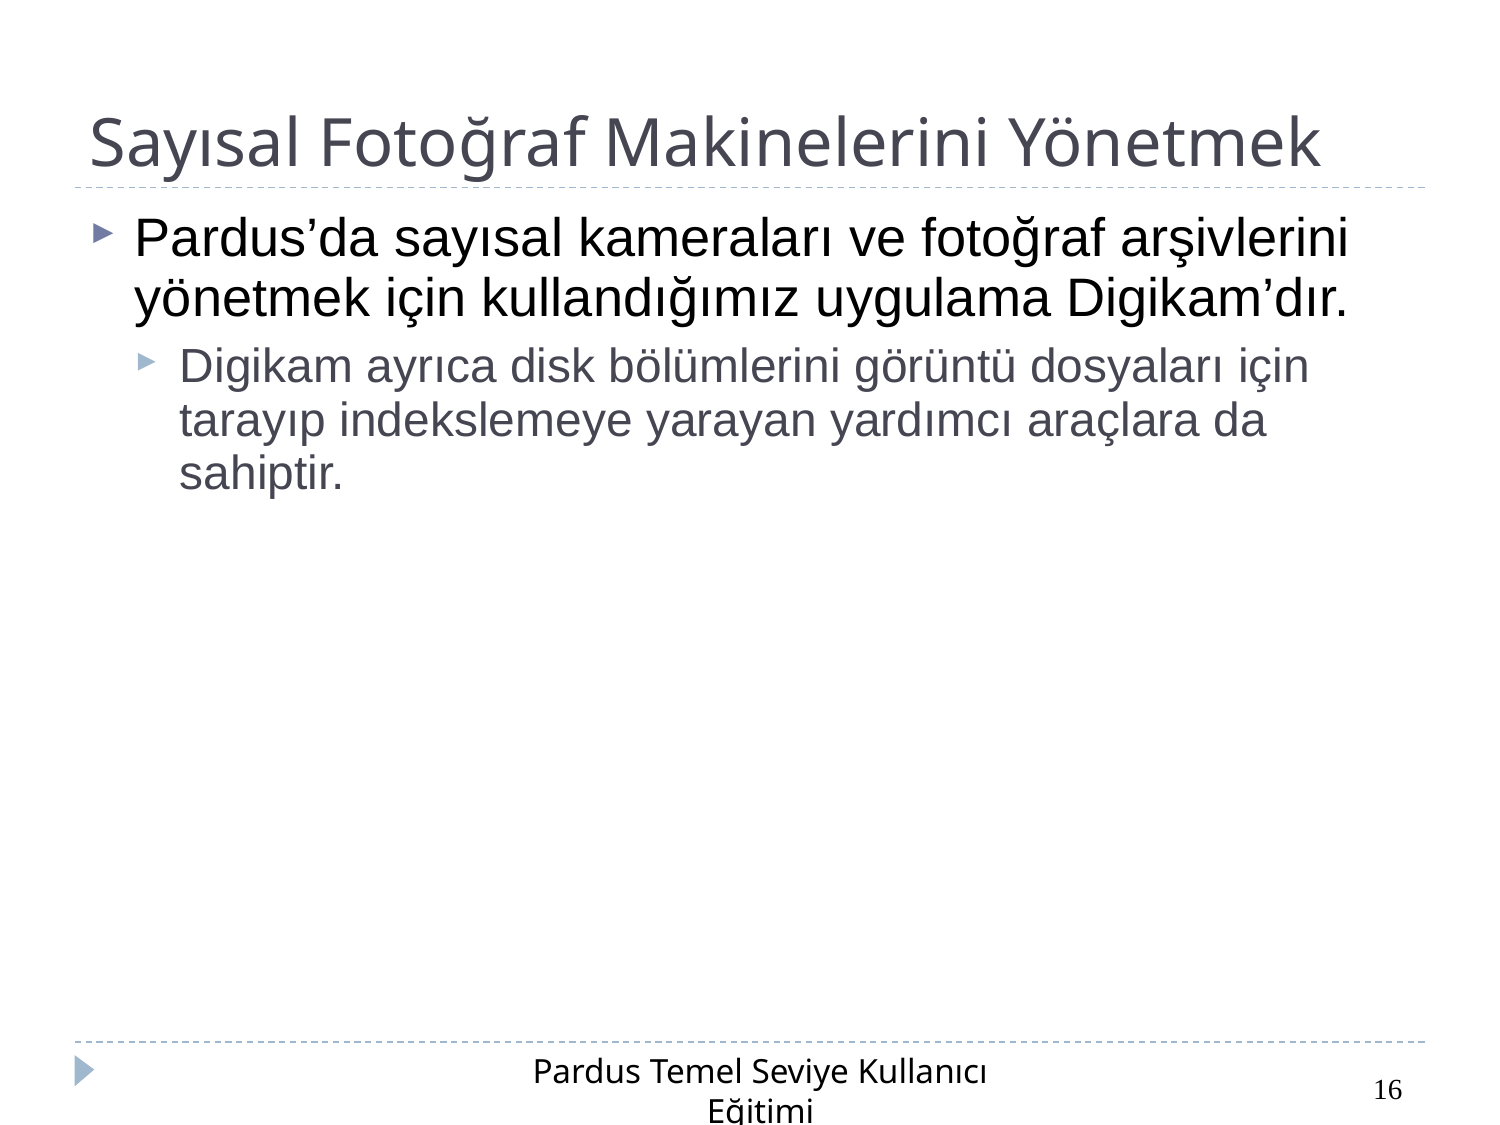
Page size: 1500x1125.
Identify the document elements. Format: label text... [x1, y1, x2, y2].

title Sayısal Fotoğraf Makinelerini Yönetmek [75, 24, 1425, 188]
list Pardus’da sayısal kameraları ve fotoğraf arşivlerini yönetmek için kullandığımız uygulama Digikam’dır. Digikam ayrıca disk bölümlerini görüntü dosyaları için tarayıp indekslemeye yarayan yardımcı araçlara da sahiptir. [75, 200, 1425, 1010]
